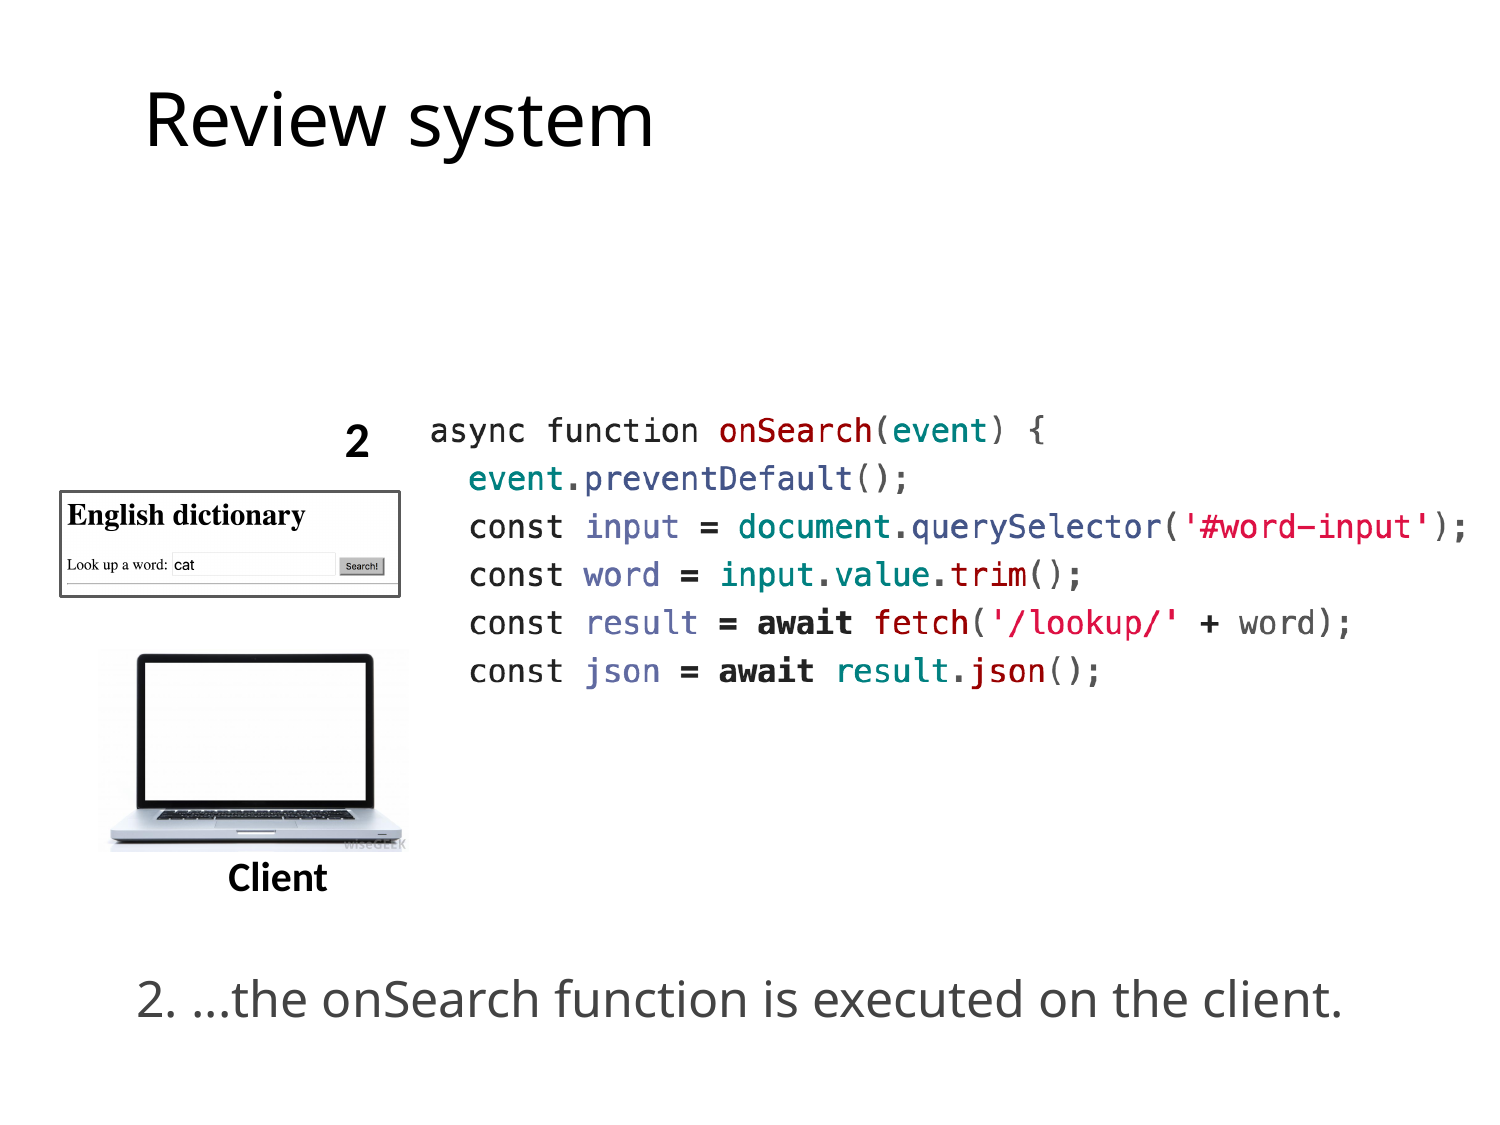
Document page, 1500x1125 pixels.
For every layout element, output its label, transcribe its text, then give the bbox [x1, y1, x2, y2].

picture [98, 649, 409, 852]
picture [421, 411, 1481, 714]
picture [61, 493, 399, 596]
list 2. ...the onSearch function is executed on the client. [121, 943, 1442, 1104]
text_box 2 [316, 397, 399, 479]
title Review system [128, 56, 1372, 183]
text_box Client [155, 818, 401, 932]
